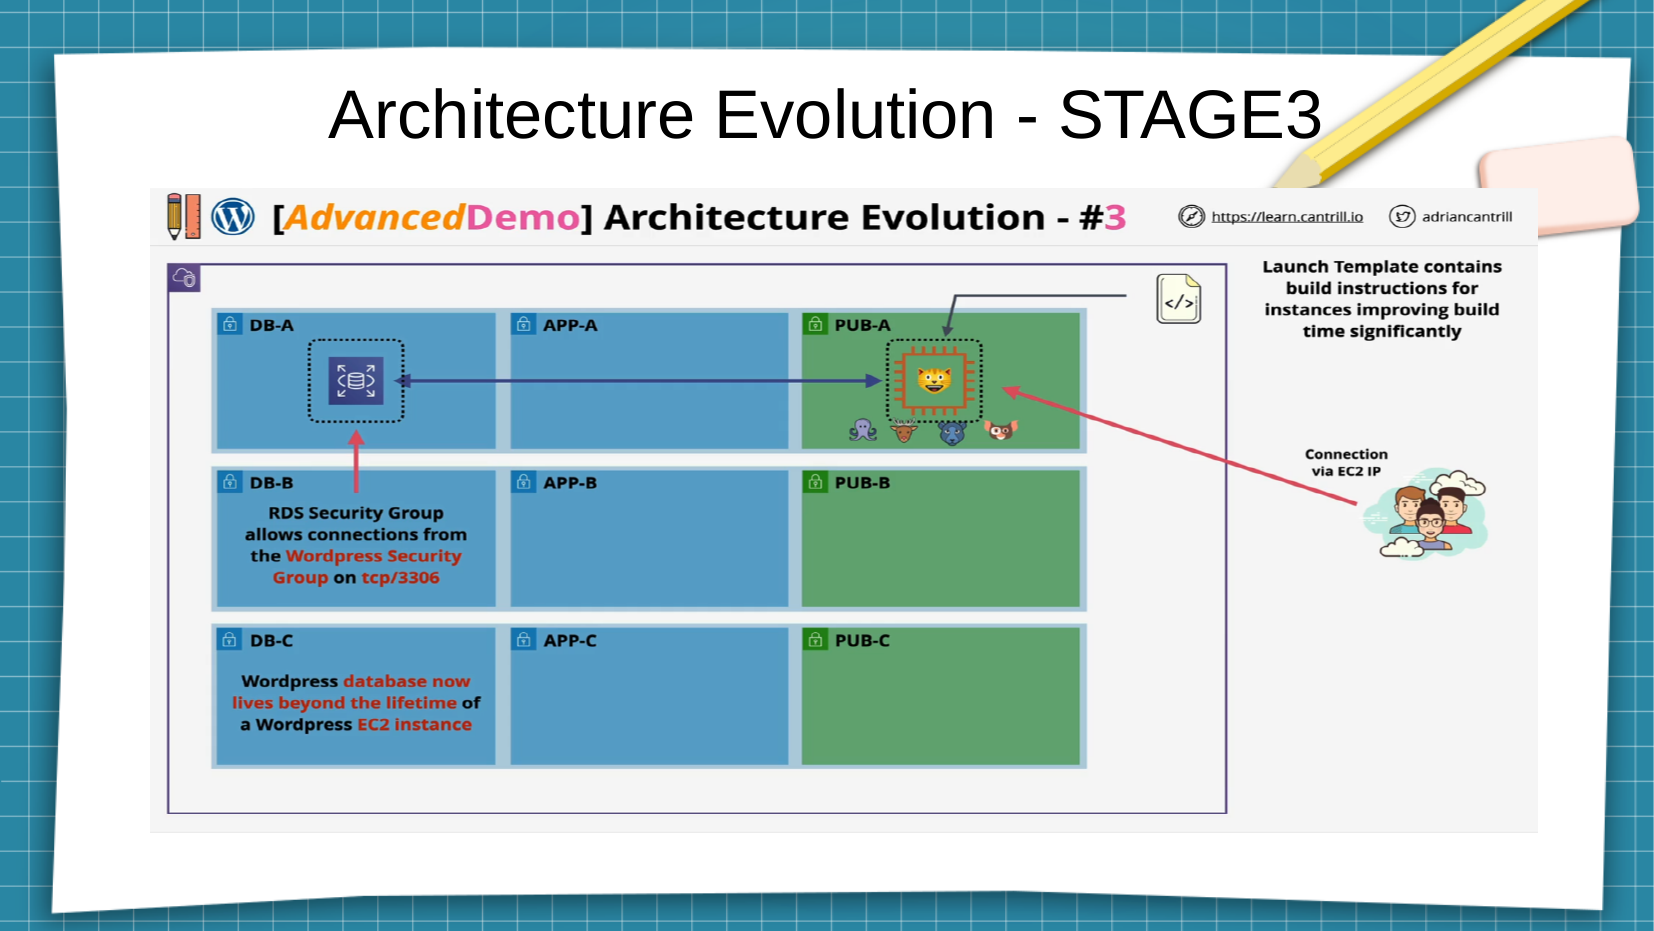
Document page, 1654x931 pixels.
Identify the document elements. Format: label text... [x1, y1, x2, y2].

title Architecture Evolution - STAGE3 [82, 37, 1571, 193]
picture [0, 0, 1654, 931]
